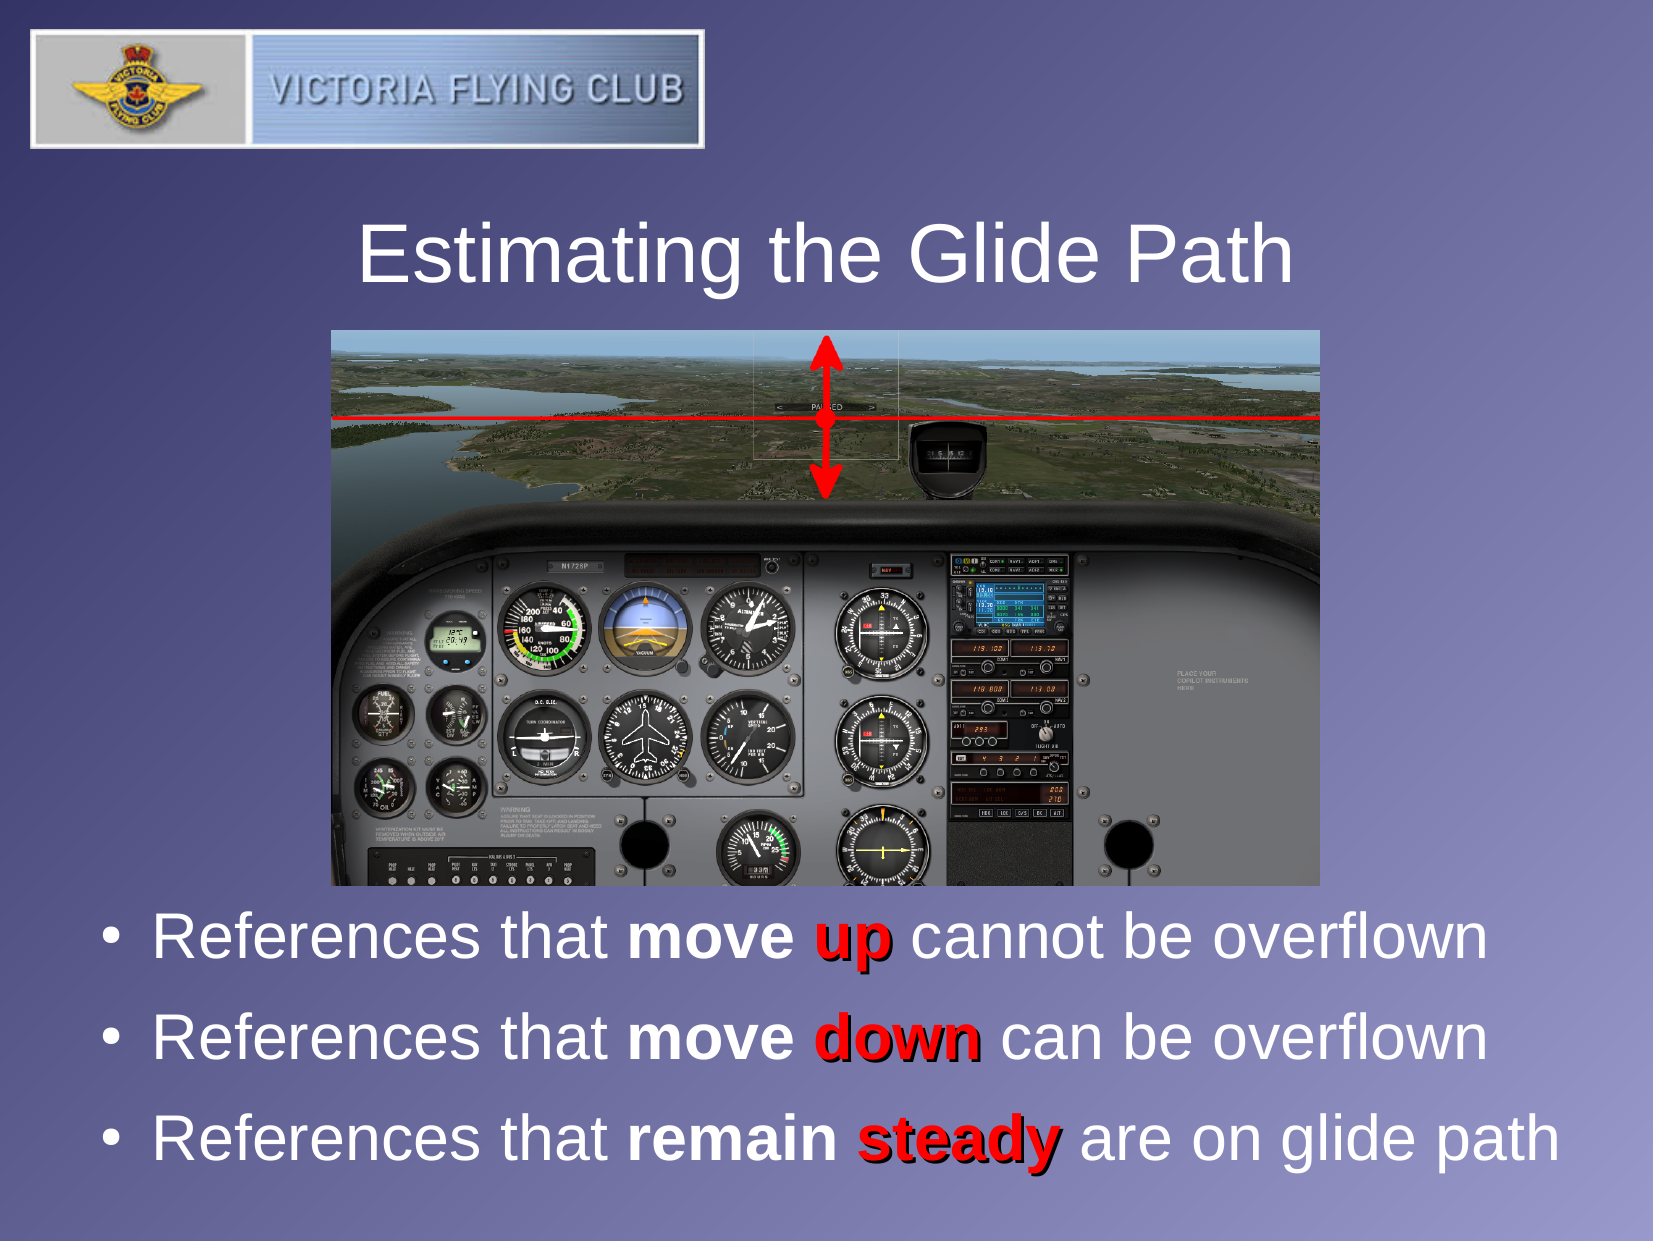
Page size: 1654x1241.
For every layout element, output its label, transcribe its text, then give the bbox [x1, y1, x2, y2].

list References that move up cannot be overflown References that move down can be overflown References that remain steady are on glide path [82, 900, 1571, 1201]
title Estimating the Glide Path [82, 150, 1571, 358]
picture [30, 29, 705, 149]
picture [331, 330, 1320, 886]
